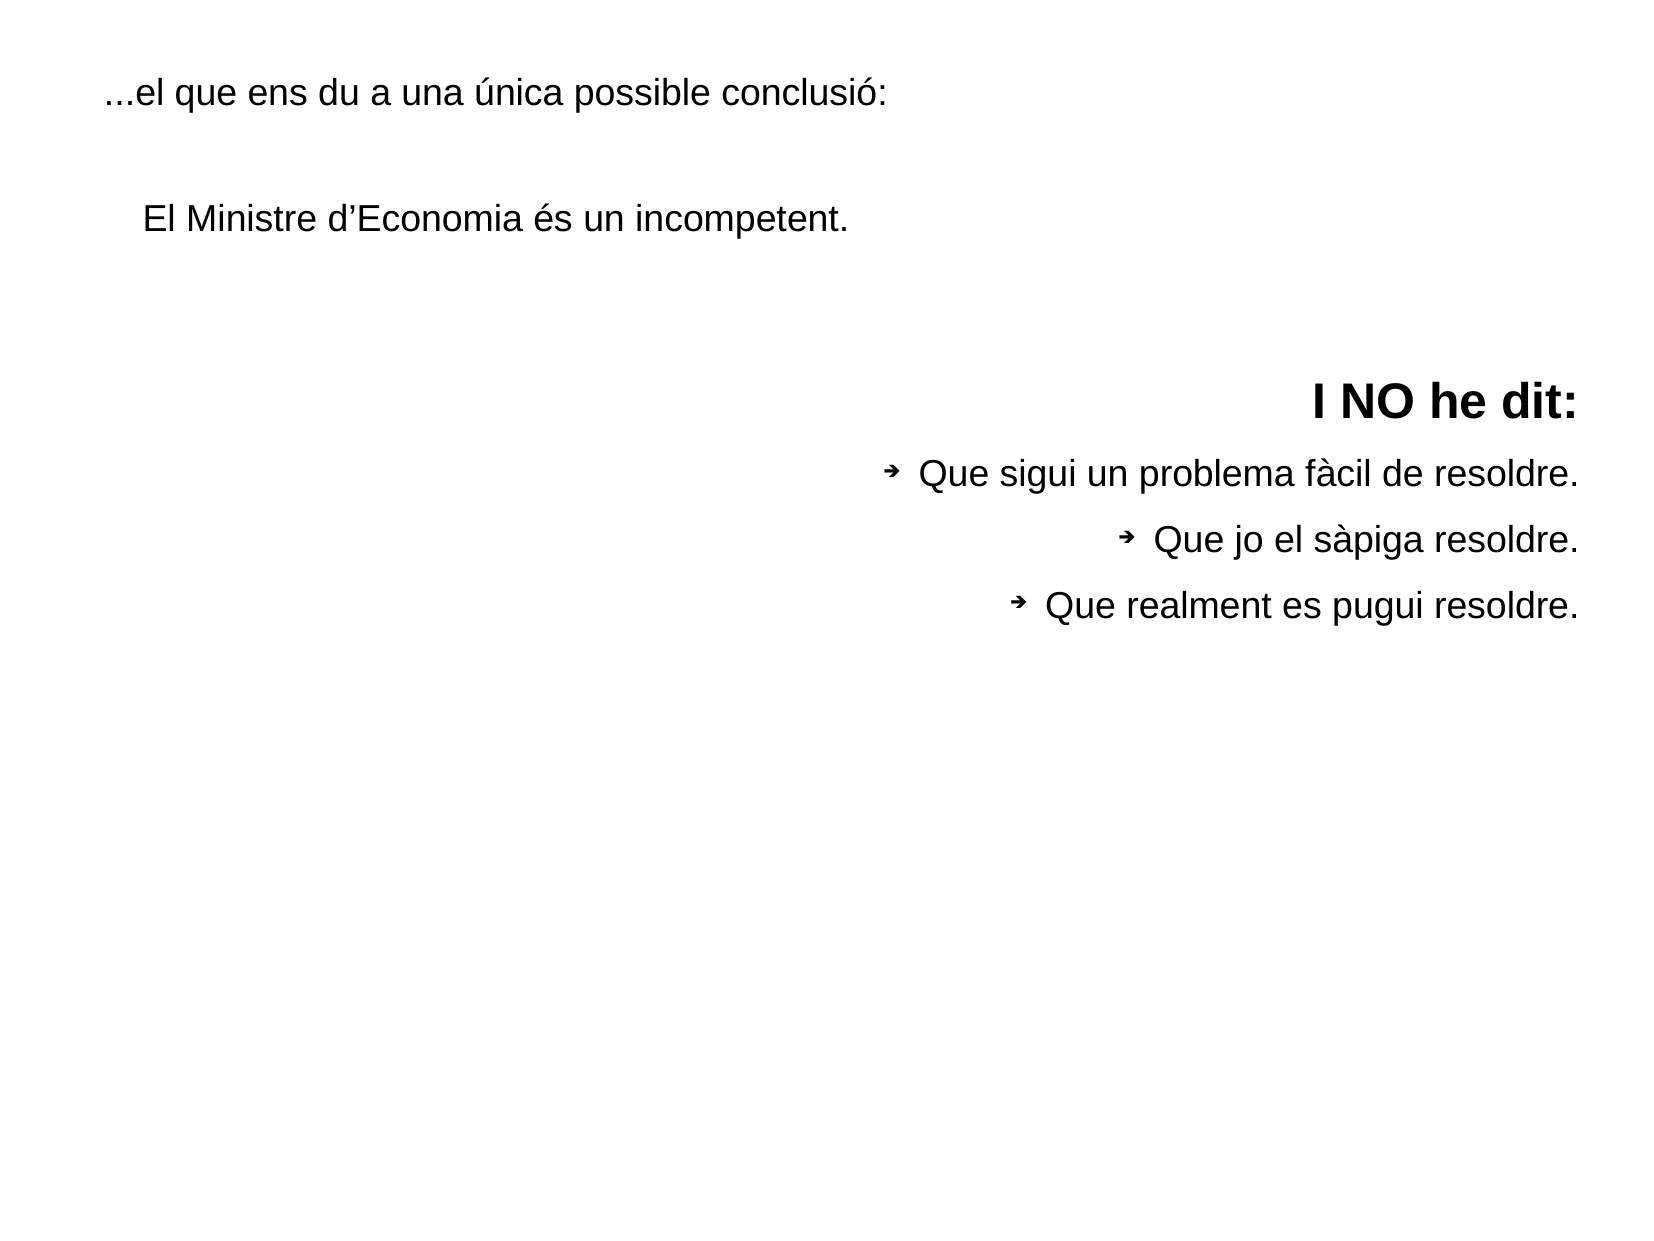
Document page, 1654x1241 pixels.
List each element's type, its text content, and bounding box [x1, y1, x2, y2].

text_box I NO he dit: Que sigui un problema fàcil de resoldre. Que jo el sàpiga resoldre. Que realment es pugui resoldre. [448, 366, 1595, 634]
subtitle ...el que ens du a una única possible conclusió: El Ministre d’Economia és un incompetent. [23, 11, 969, 299]
